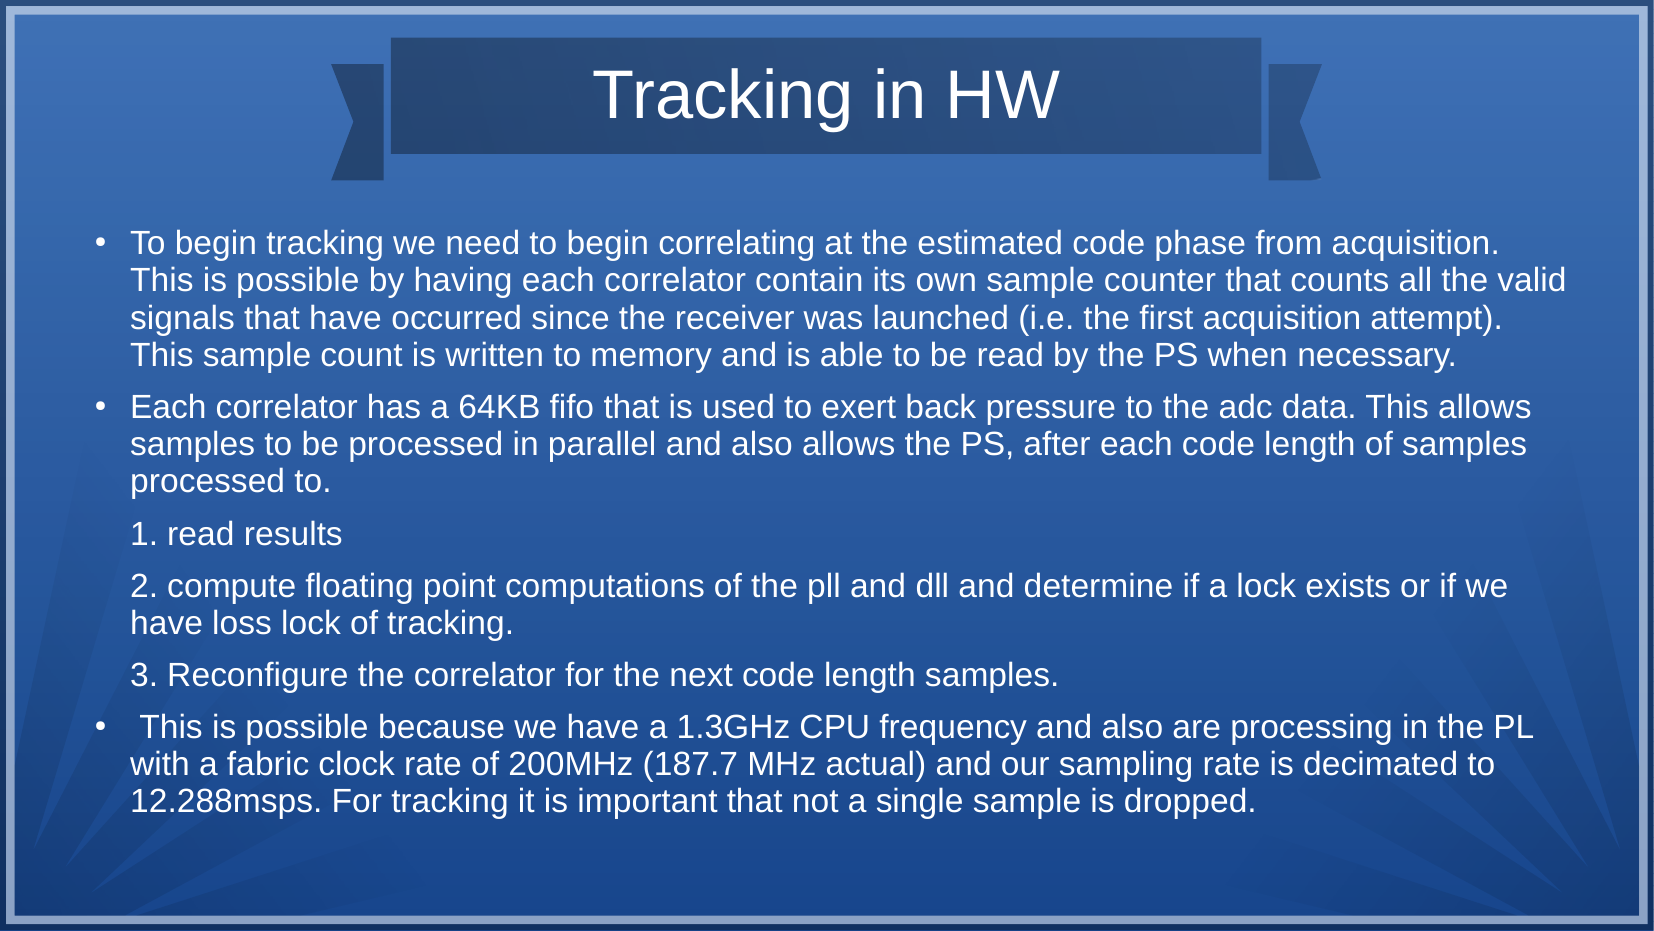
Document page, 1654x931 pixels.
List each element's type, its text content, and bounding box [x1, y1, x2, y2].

title Tracking in HW [389, 35, 1264, 154]
list To begin tracking we need to begin correlating at the estimated code phase from acquisition. This is possible by having each correlator contain its own sample counter that counts all the valid signals that have occurred since the receiver was launched (i.e. the first acquisition attempt). This sample count is written to memory and is able to be read by the PS when necessary. Each correlator has a 64KB fifo that is used to exert back pressure to the adc data. This allows samples to be processed in parallel and also allows the PS, after each code length of samples processed to. 1. read results 2. compute floating point computations of the pll and dll and determine if a lock exists or if we have loss lock of tracking. 3. Reconfigure the correlator for the next code length samples. This is possible because we have a 1.3GHz CPU frequency and also are processing in the PL with a fabric clock rate of 200MHz (187.7 MHz actual) and our sampling rate is decimated to 12.288msps. For tracking it is important that not a single sample is dropped. [82, 224, 1571, 848]
